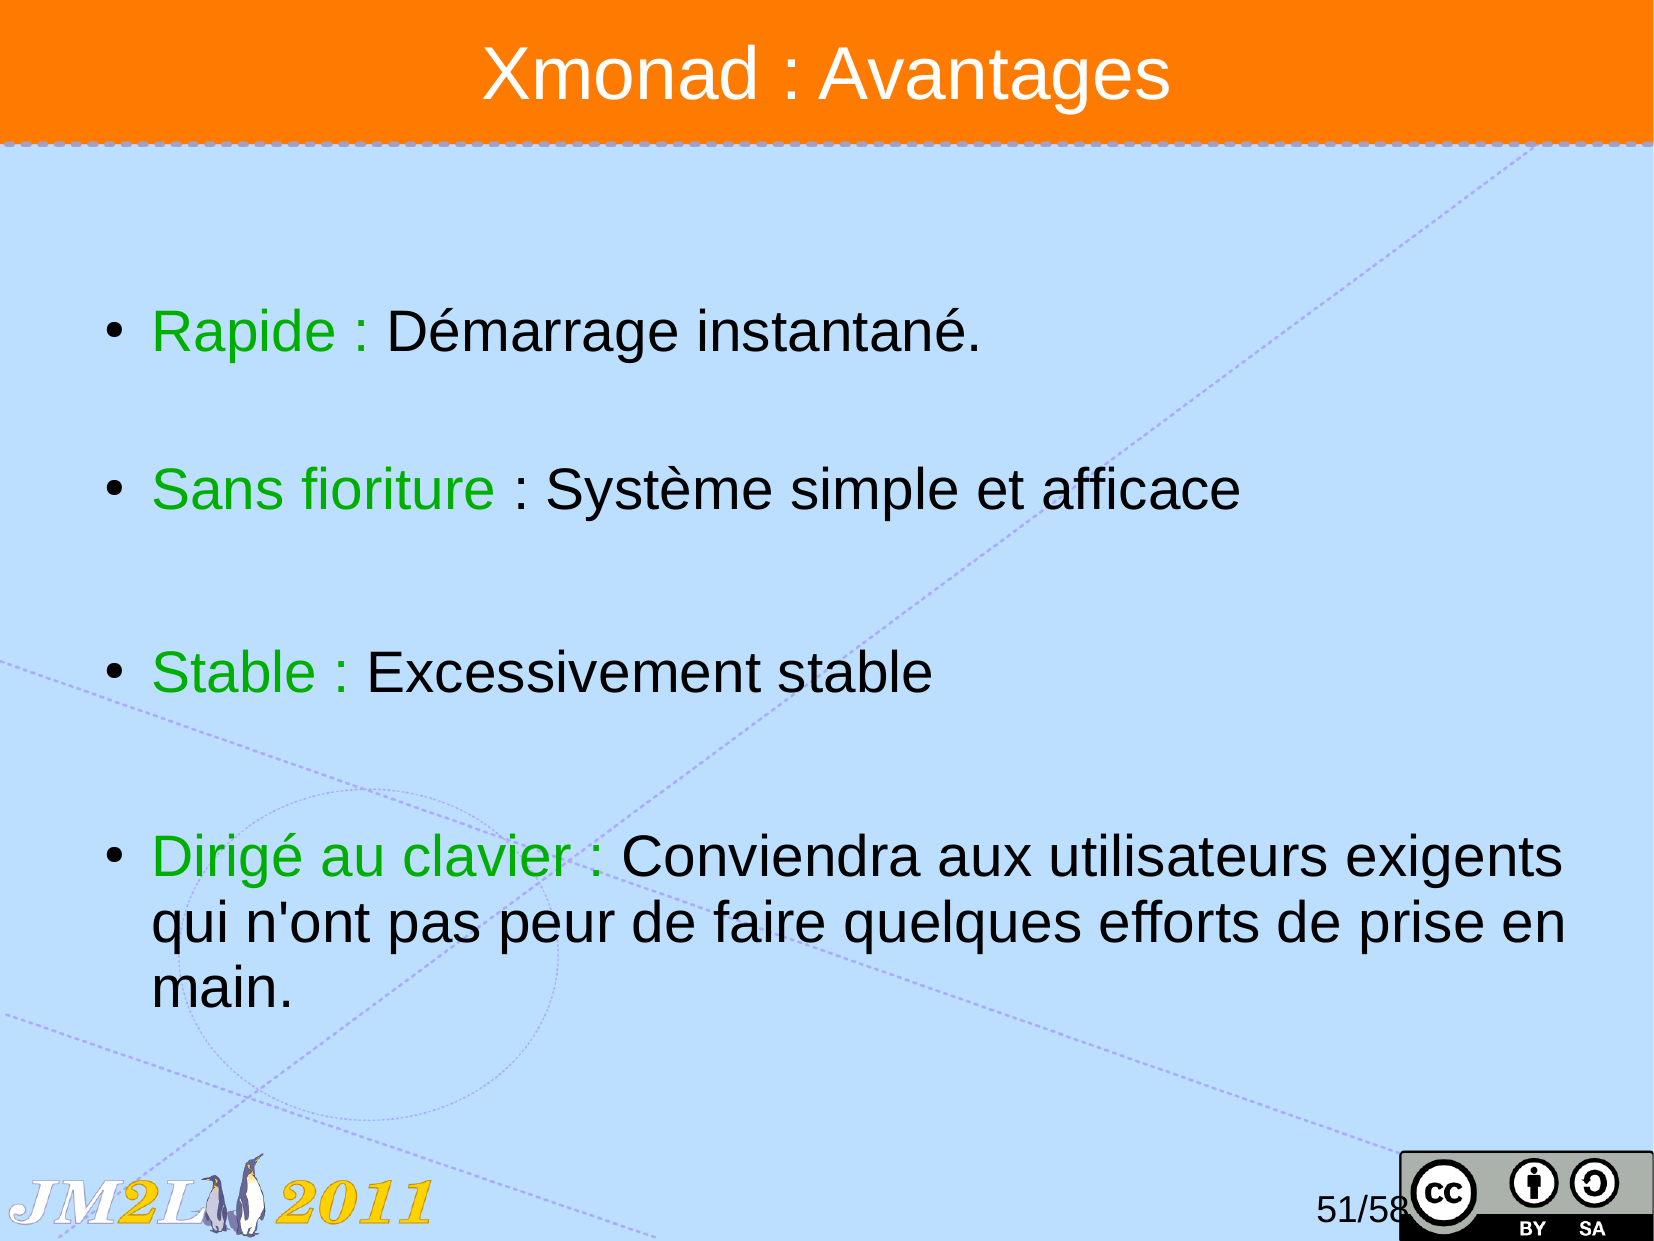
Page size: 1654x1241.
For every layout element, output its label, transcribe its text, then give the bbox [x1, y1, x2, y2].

title Xmonad : Avantages [29, 0, 1625, 148]
list Rapide : Démarrage instantané. Sans fioriture : Système simple et afficace Stable : Excessivement stable Dirigé au clavier : Conviendra aux utilisateurs exigents qui n'ont pas peur de faire quelques efforts de prise en main. [88, 206, 1577, 1026]
picture [0, 0, 1654, 1241]
